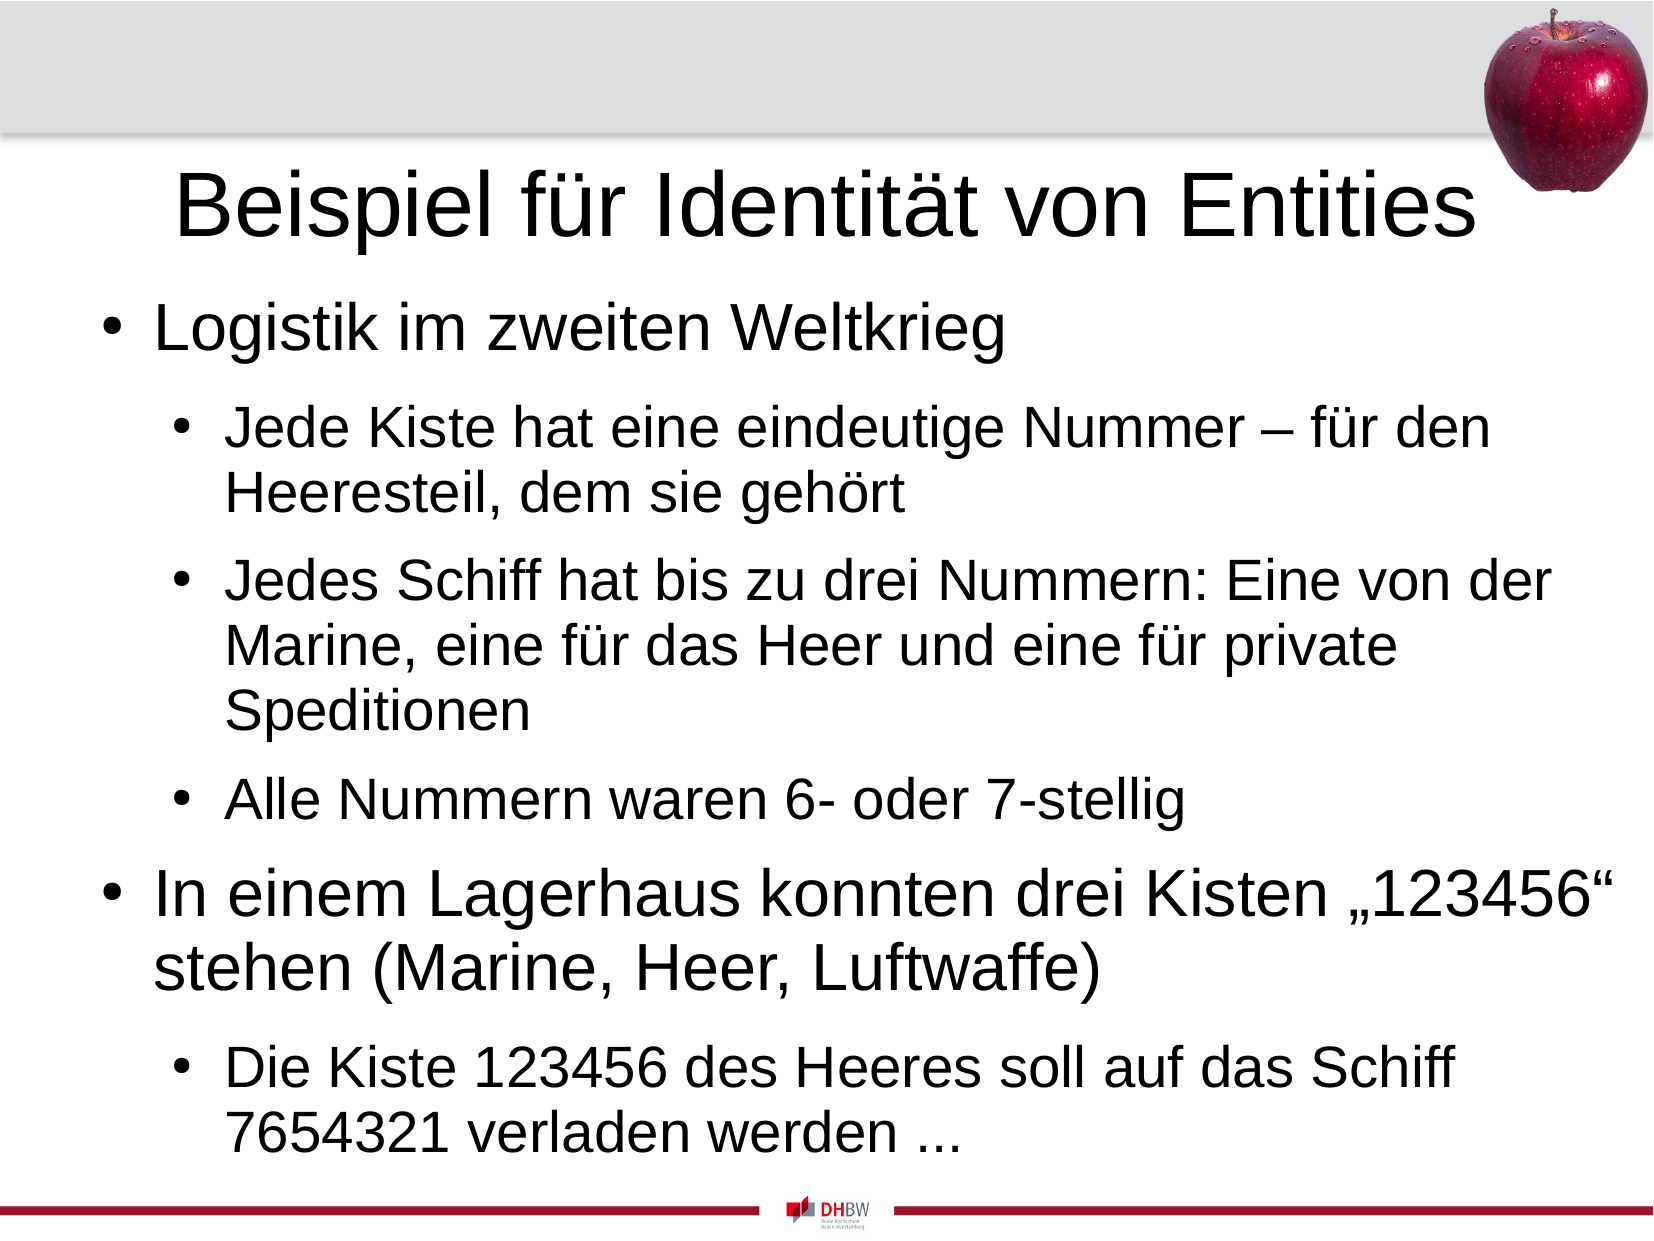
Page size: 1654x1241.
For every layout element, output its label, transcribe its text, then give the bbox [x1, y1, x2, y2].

picture [0, 0, 1654, 1237]
title Beispiel für Identität von Entities [82, 147, 1571, 257]
list Logistik im zweiten Weltkrieg Jede Kiste hat eine eindeutige Nummer – für den Heeresteil, dem sie gehört Jedes Schiff hat bis zu drei Nummern: Eine von der Marine, eine für das Heer und eine für private Speditionen Alle Nummern waren 6- oder 7-stellig In einem Lagerhaus konnten drei Kisten „123456“ stehen (Marine, Heer, Luftwaffe) Die Kiste 123456 des Heeres soll auf das Schiff 7654321 verladen werden ... [82, 290, 1619, 1165]
